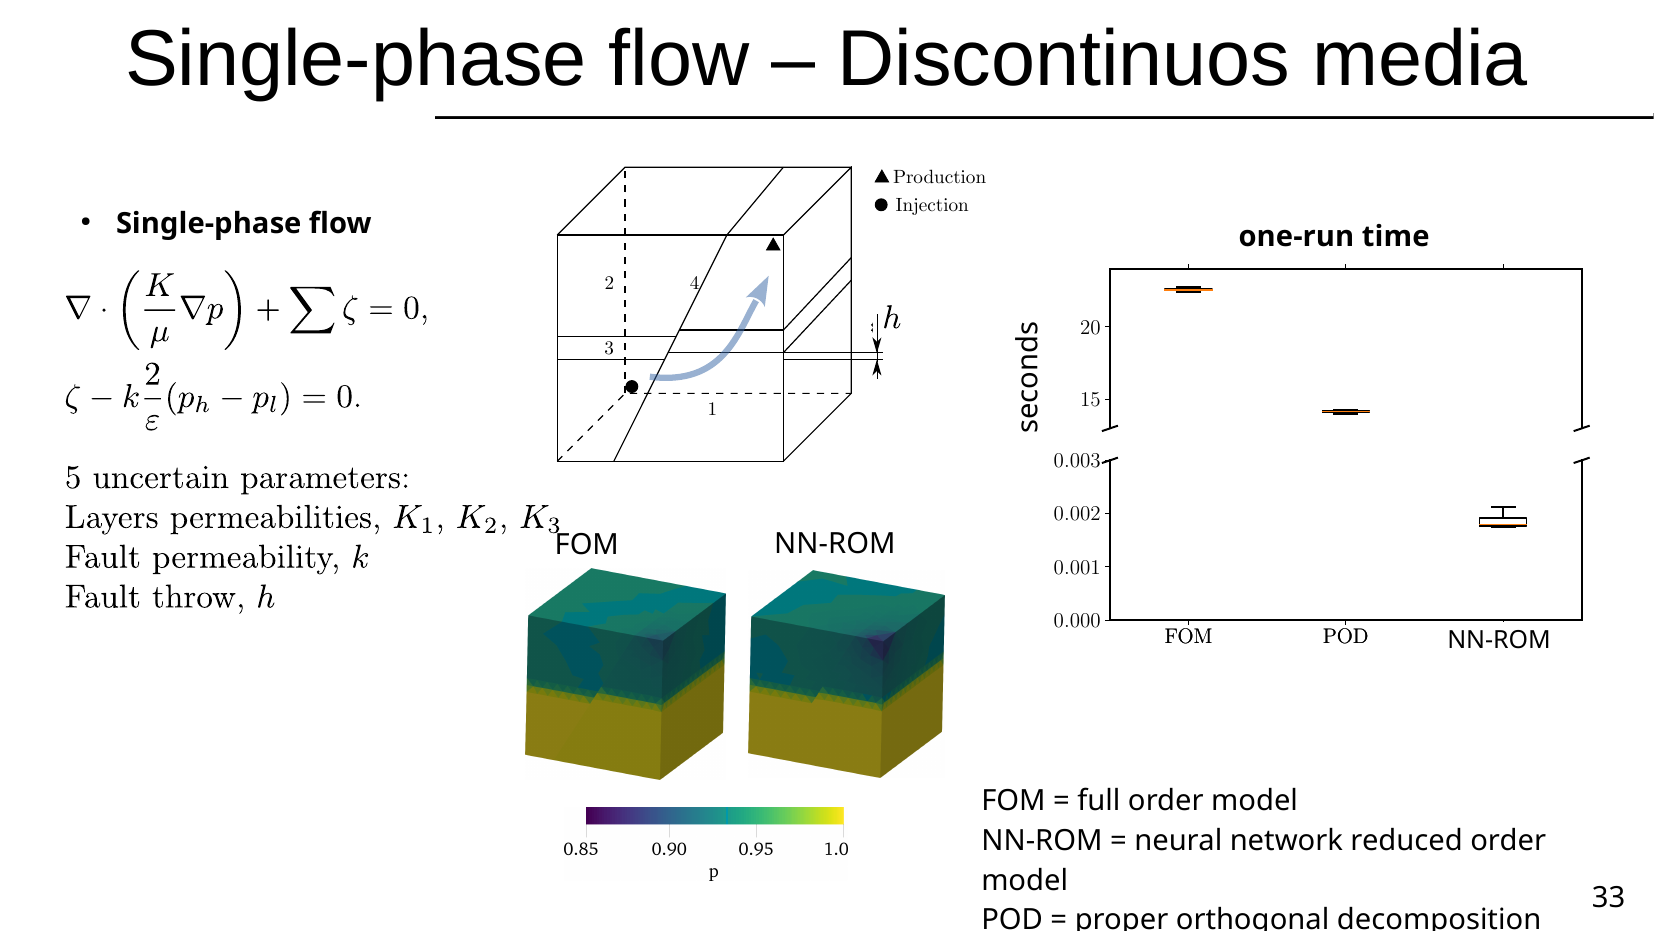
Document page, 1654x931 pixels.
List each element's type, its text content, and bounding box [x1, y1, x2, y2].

picture [556, 166, 986, 462]
text_box Single-phase flow [65, 194, 393, 269]
picture [1034, 244, 1609, 668]
text_box NN-ROM [759, 514, 947, 568]
picture [748, 570, 945, 778]
picture [65, 270, 427, 431]
text_box NN-ROM [1432, 614, 1580, 668]
text_box seconds [998, 262, 1060, 449]
text_box one-run time [1223, 208, 1452, 266]
text_box FOM = full order model NN-ROM = neural network reduced order model POD = proper orthogonal decomposition [966, 771, 1650, 931]
text_box [841, 292, 907, 385]
text_box FOM [539, 516, 659, 570]
picture [65, 465, 726, 780]
picture [564, 807, 848, 881]
title Single-phase flow – Discontinuos media [0, 0, 1654, 117]
